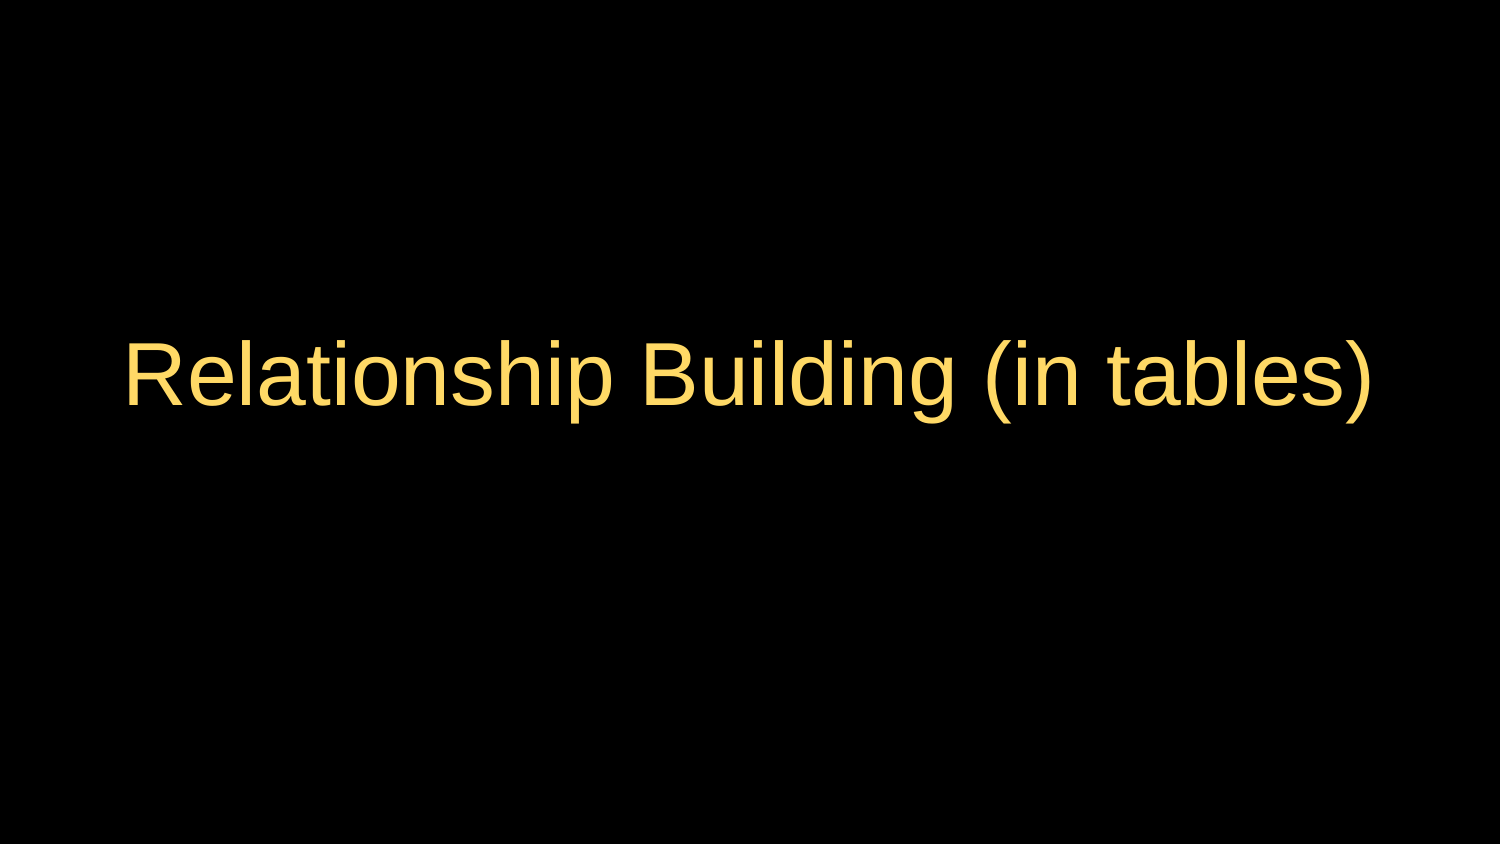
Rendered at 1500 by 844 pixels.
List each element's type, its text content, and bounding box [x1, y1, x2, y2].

title Relationship Building (in tables) [106, 141, 1393, 427]
